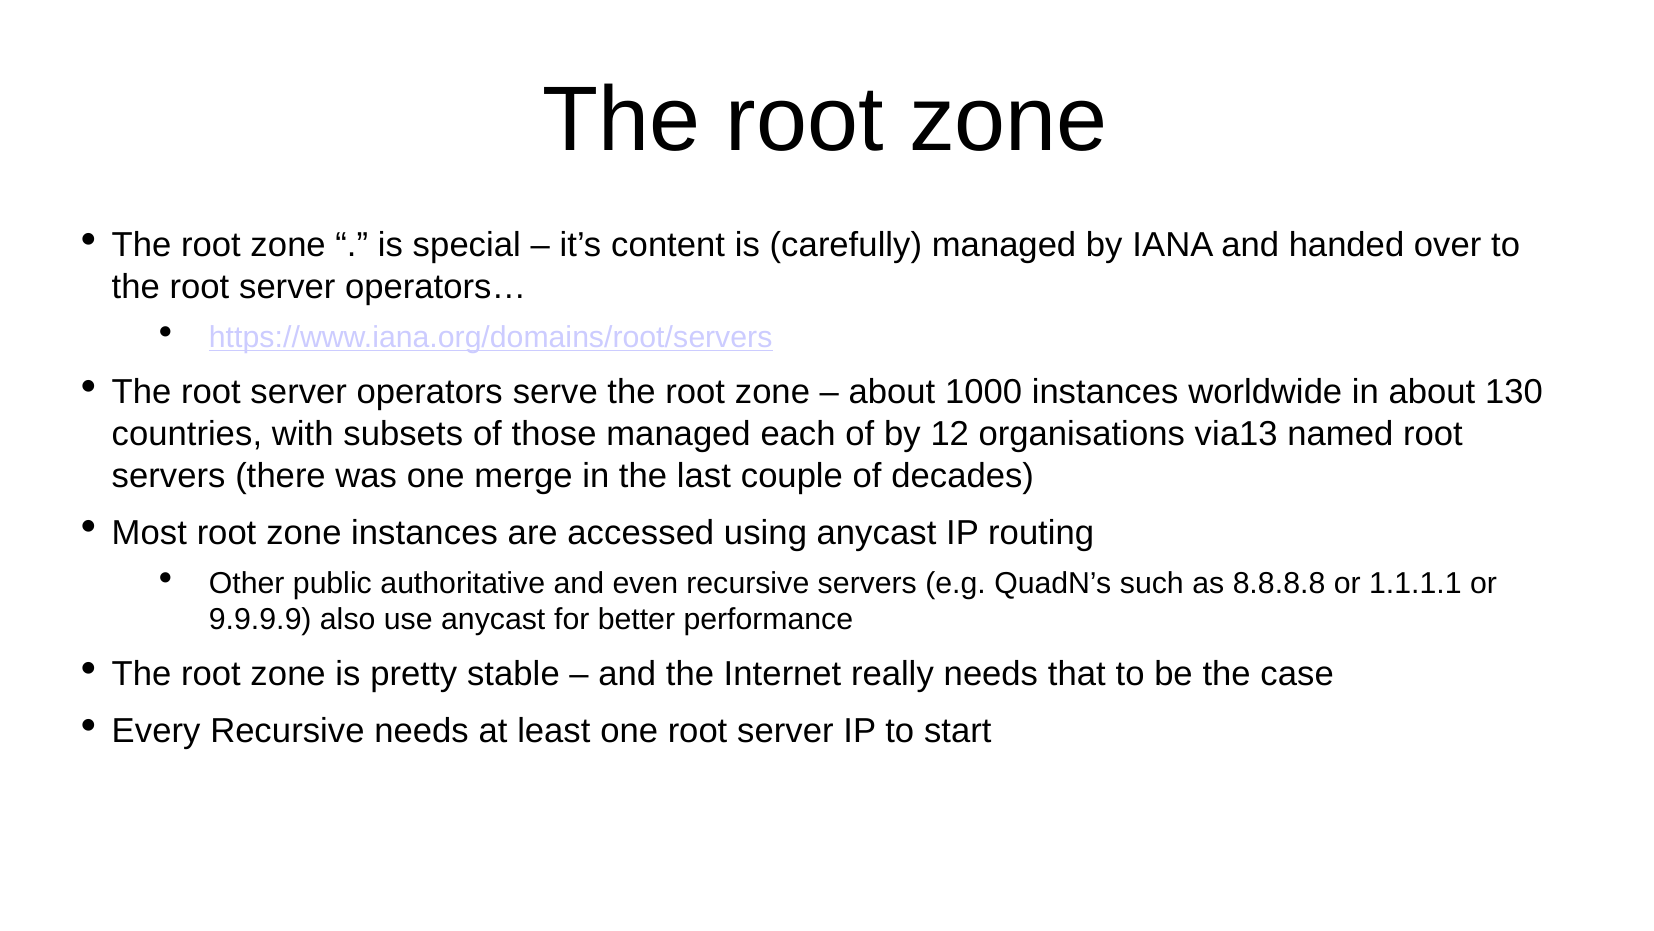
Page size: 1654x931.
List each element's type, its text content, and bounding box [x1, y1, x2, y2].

title The root zone [82, 37, 1569, 191]
list The root zone “.” is special – it’s content is (carefully) managed by IANA and handed over to the root server operators… https://www.iana.org/domains/root/servers The root server operators serve the root zone – about 1000 instances worldwide in about 130 countries, with subsets of those managed each of by 12 organisations via13 named root servers (there was one merge in the last couple of decades) Most root zone instances are accessed using anycast IP routing Other public authoritative and even recursive servers (e.g. QuadN’s such as 8.8.8.8 or 1.1.1.1 or 9.9.9.9) also use anycast for better performance The root zone is pretty stable – and the Internet really needs that to be the case Every Recursive needs at least one root server IP to start [82, 217, 1569, 756]
